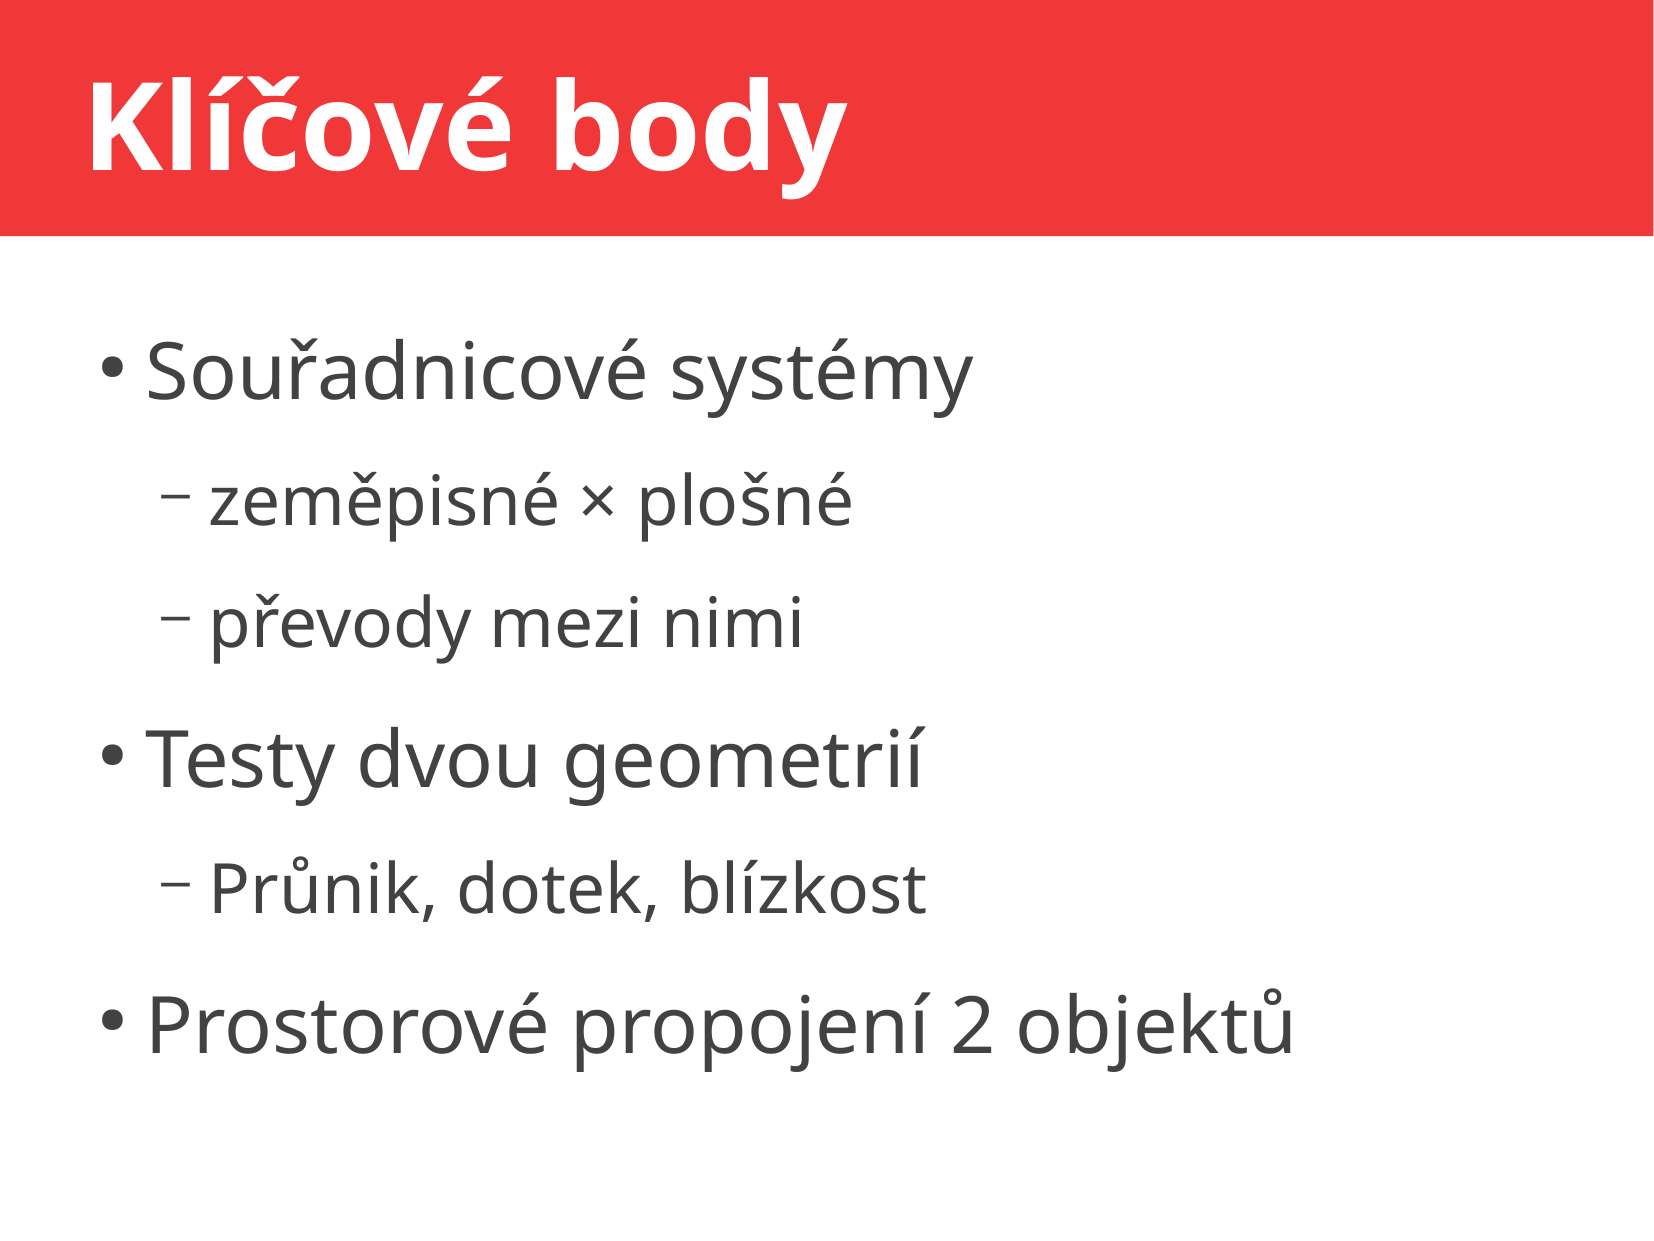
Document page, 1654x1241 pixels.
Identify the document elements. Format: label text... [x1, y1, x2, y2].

title Klíčové body [82, 19, 1571, 227]
list Souřadnicové systémy zeměpisné × plošné převody mezi nimi Testy dvou geometrií Průnik, dotek, blízkost Prostorové propojení 2 objektů [82, 314, 1563, 1080]
